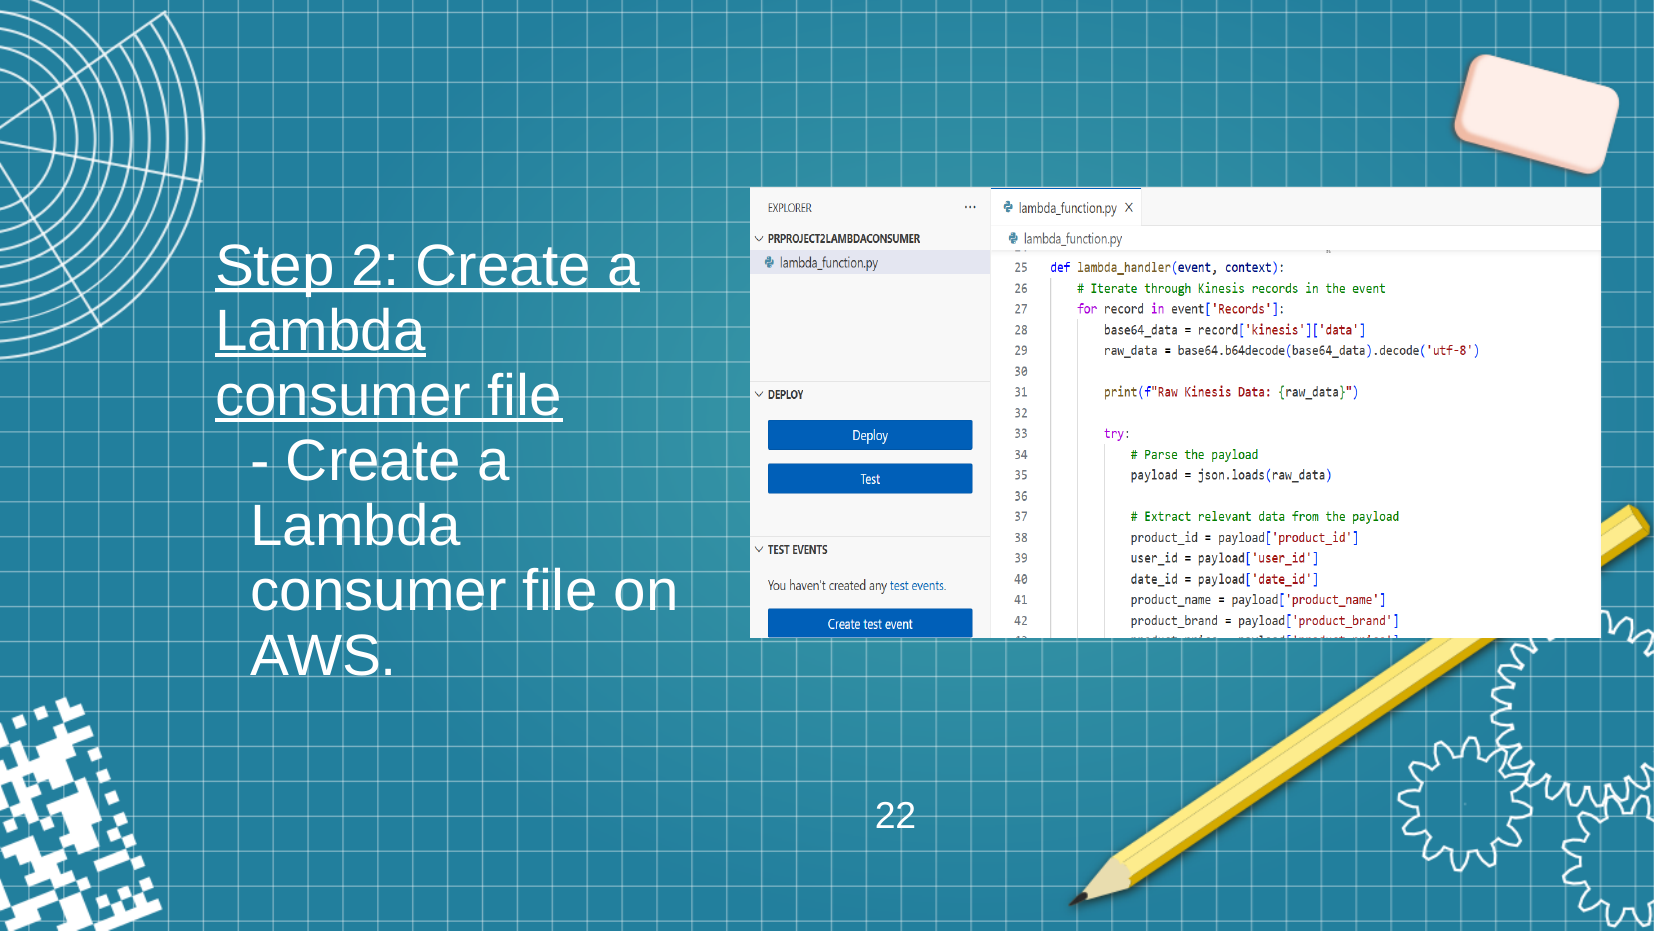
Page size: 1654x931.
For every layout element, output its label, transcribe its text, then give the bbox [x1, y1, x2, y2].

picture [0, 0, 1654, 931]
text_box Step 2: Create a Lambda consumer file - Create a Lambda consumer file on AWS. [200, 225, 713, 713]
text_box <number> [778, 787, 1013, 844]
